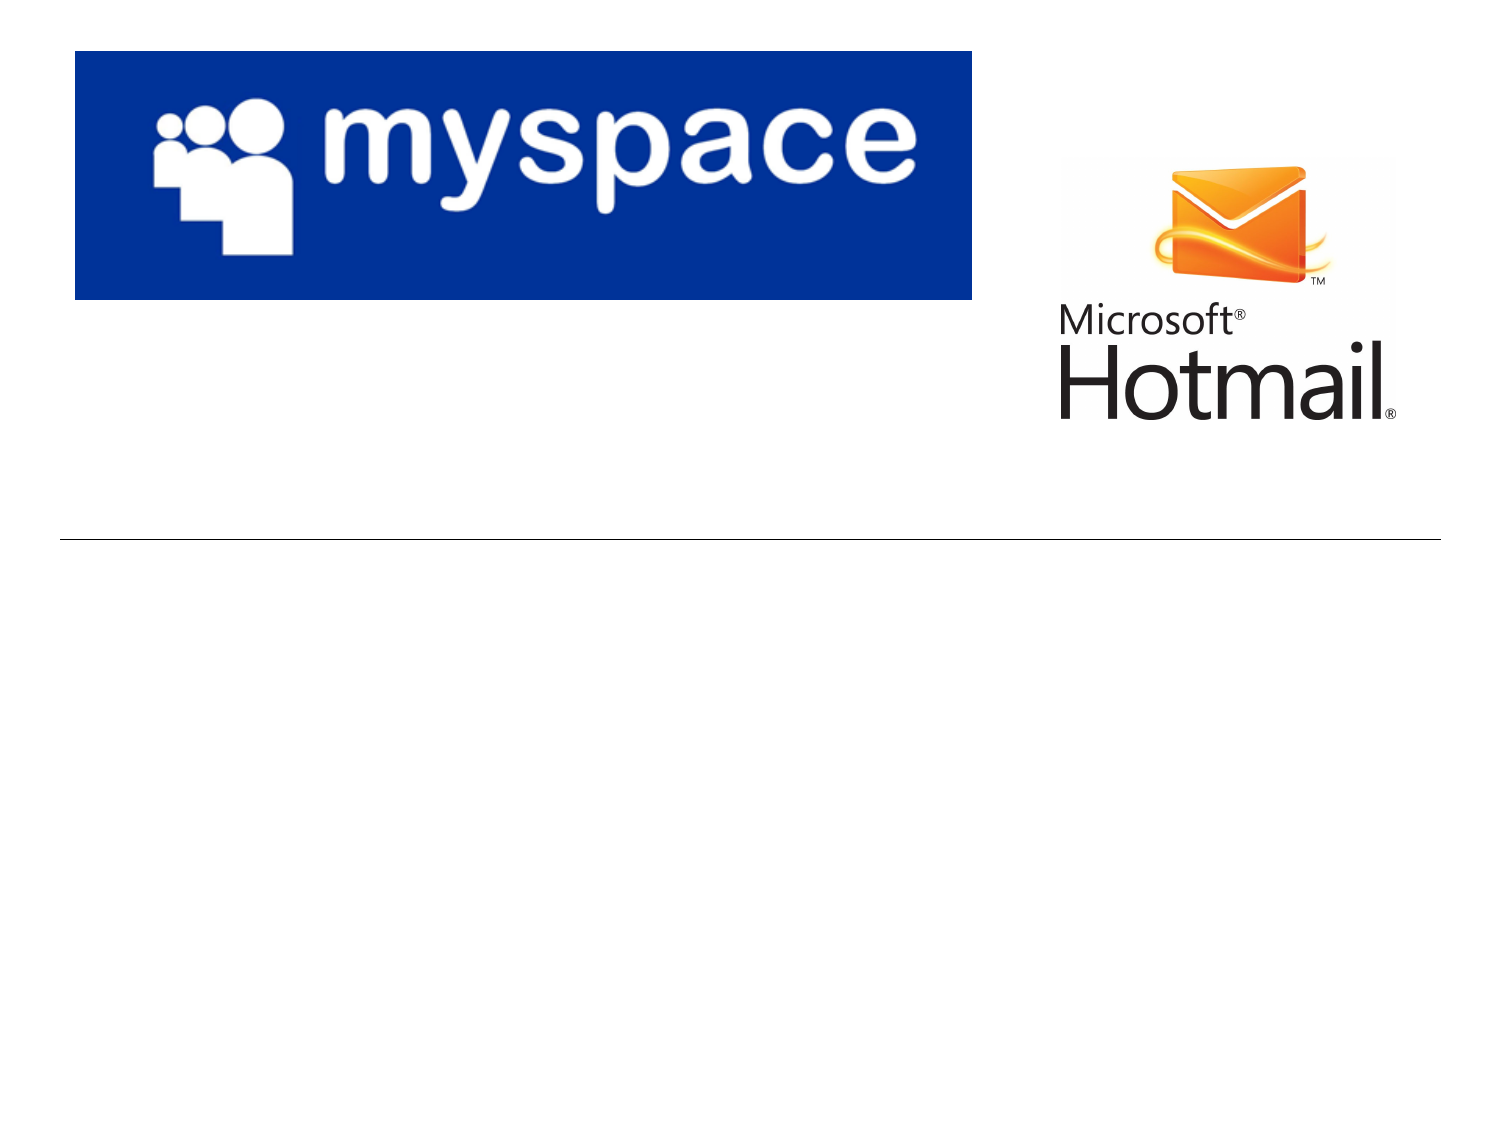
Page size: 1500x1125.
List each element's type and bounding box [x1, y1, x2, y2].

picture [75, 51, 972, 300]
picture [1061, 157, 1396, 421]
